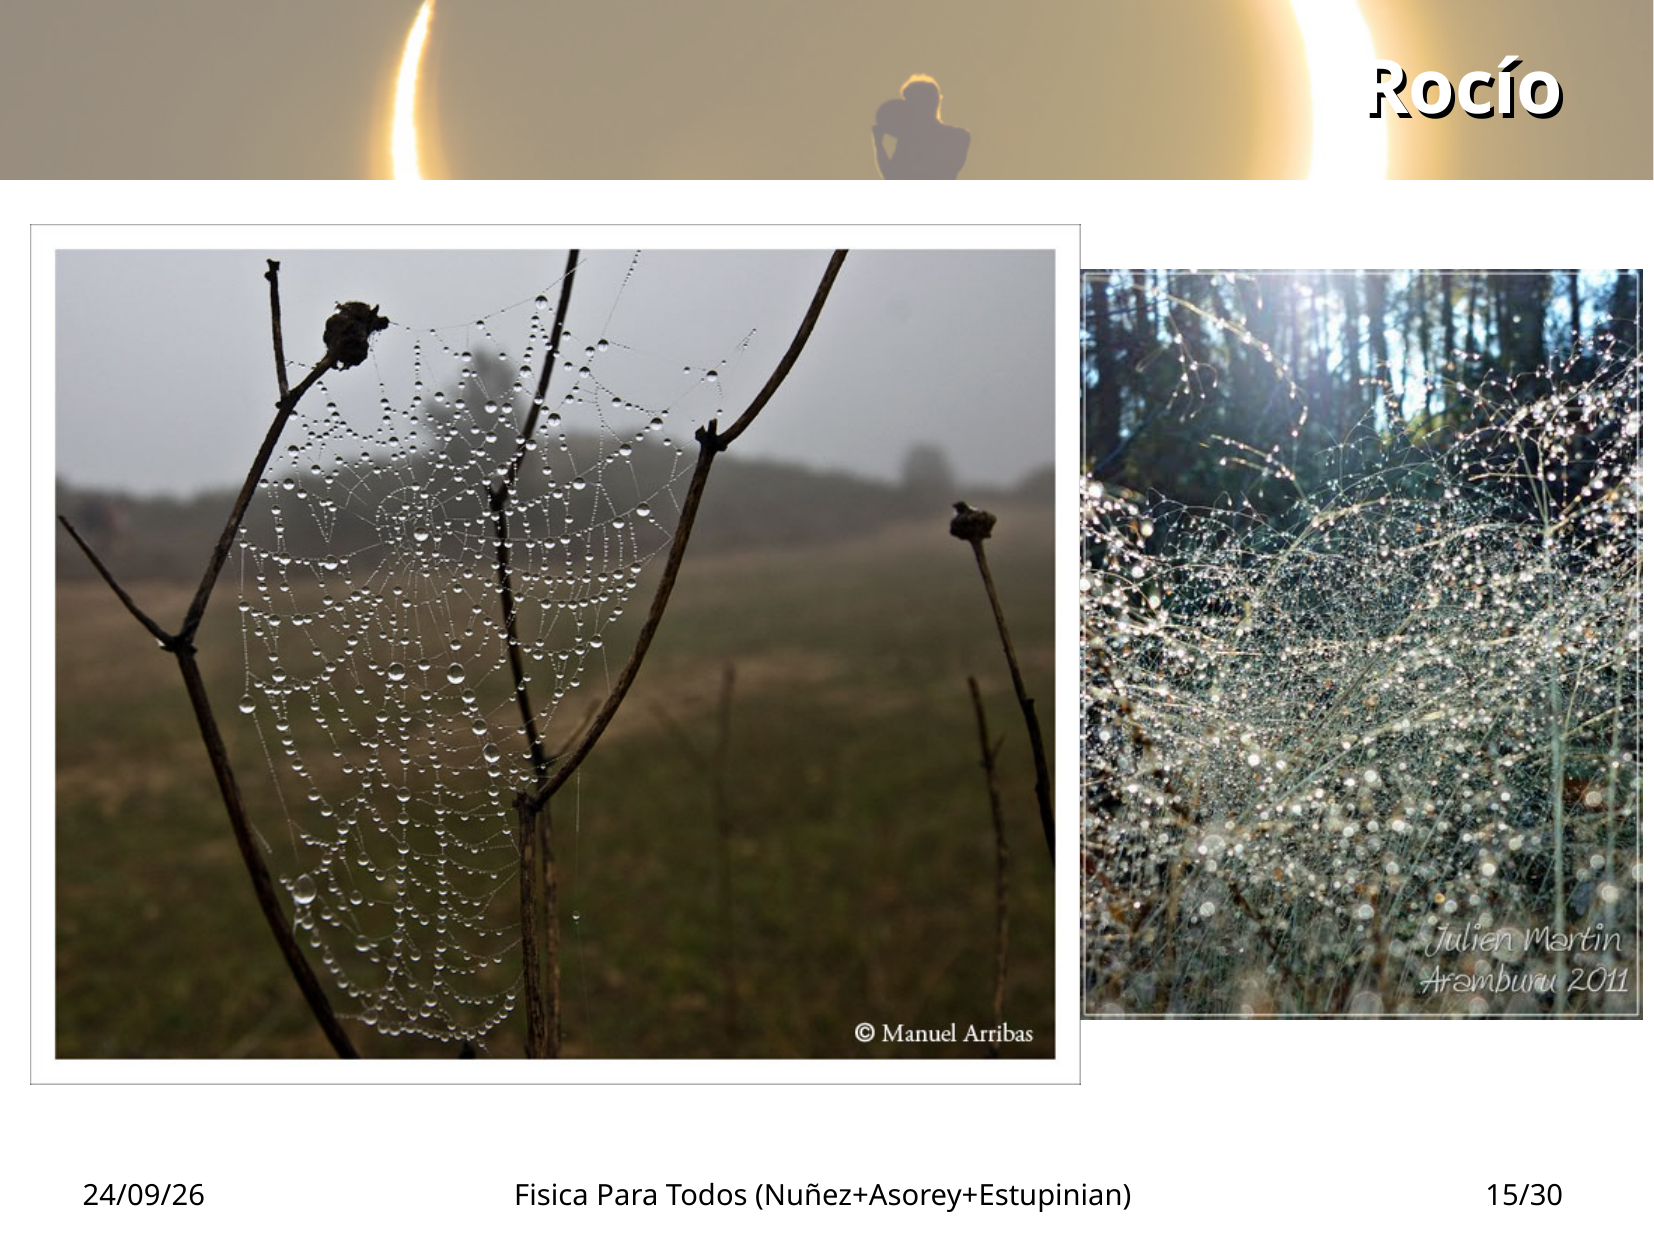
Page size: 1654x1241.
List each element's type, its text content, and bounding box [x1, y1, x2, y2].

title Rocío [75, 19, 1564, 151]
picture [0, 0, 1654, 180]
picture [30, 224, 1643, 1085]
